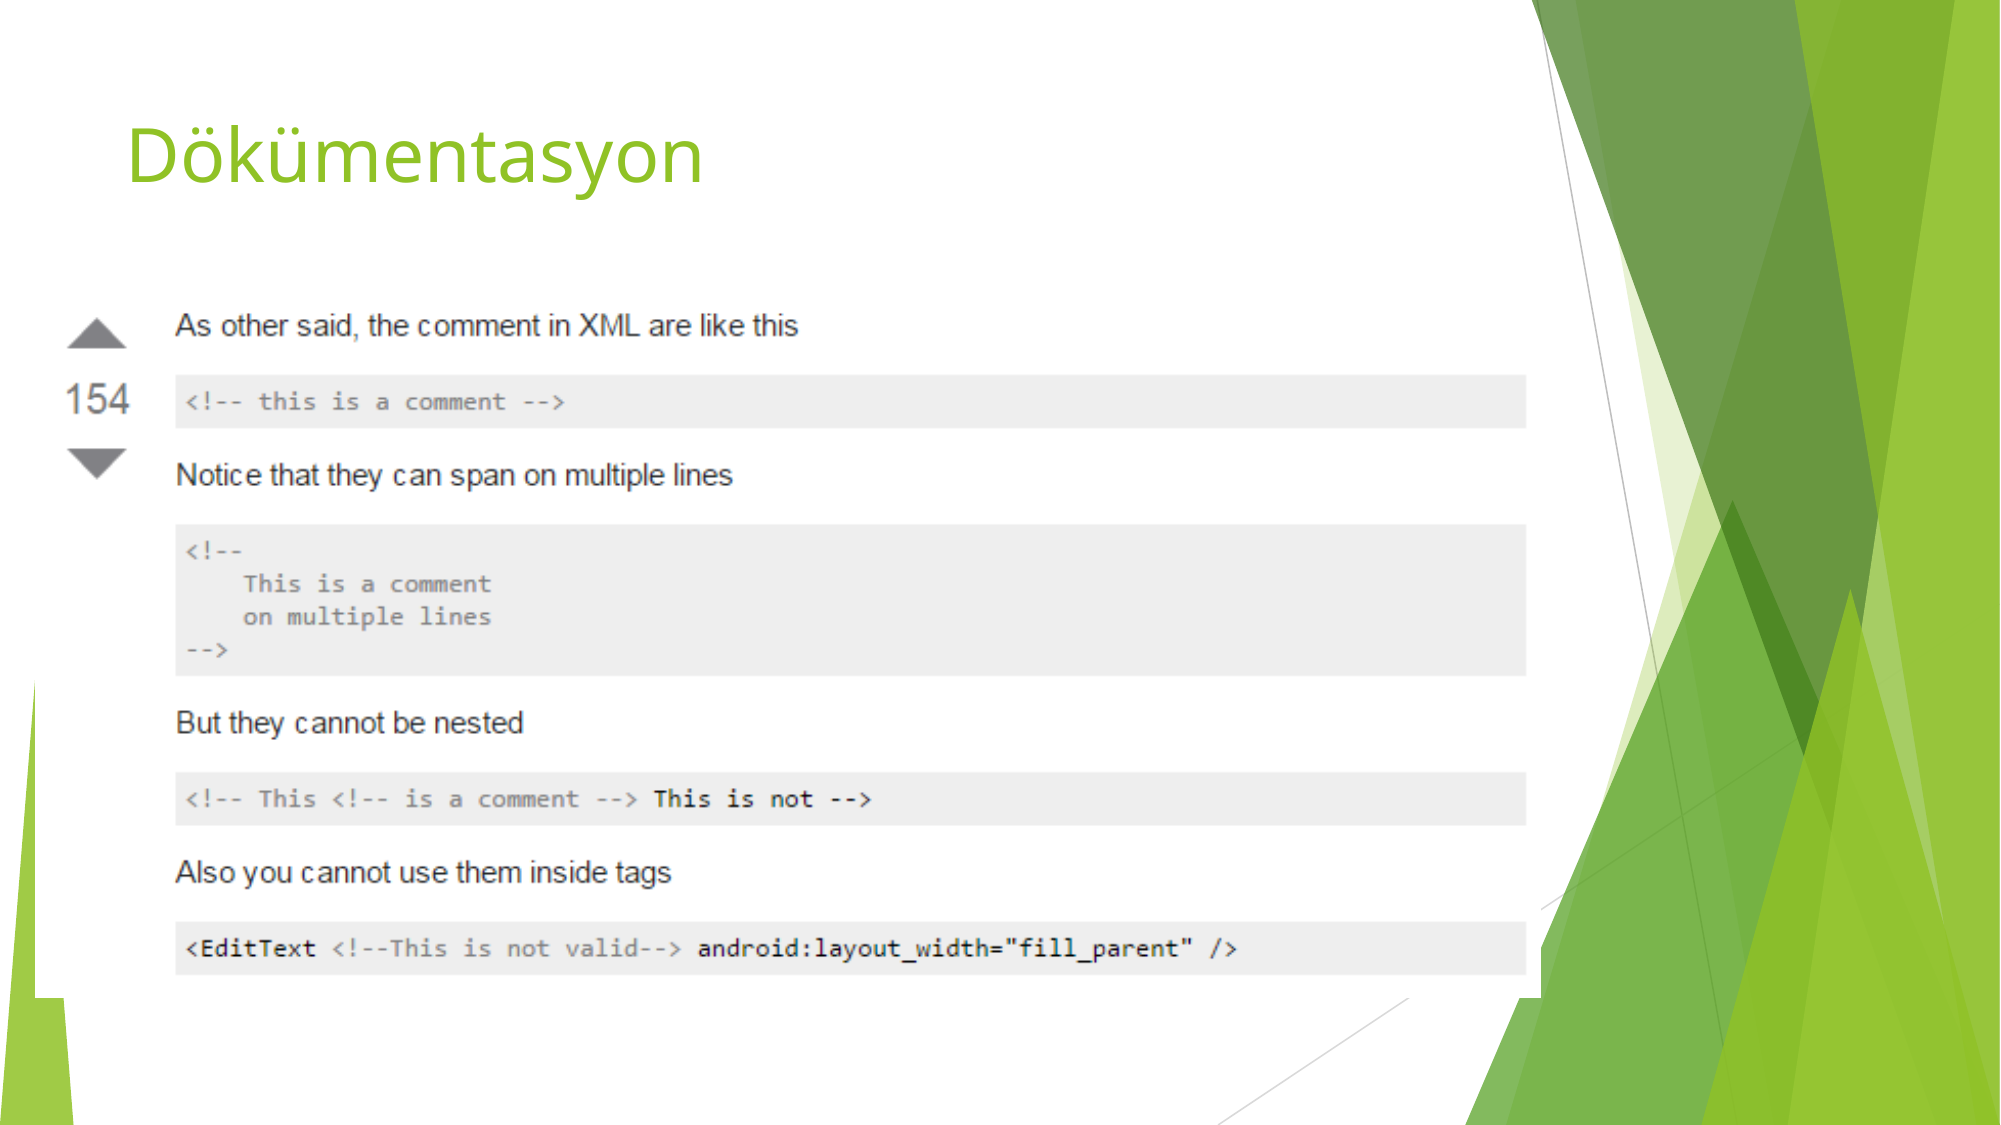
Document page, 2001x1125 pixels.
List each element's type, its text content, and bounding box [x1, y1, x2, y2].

title Dökümentasyon [111, 99, 1522, 271]
picture [35, 271, 1541, 998]
